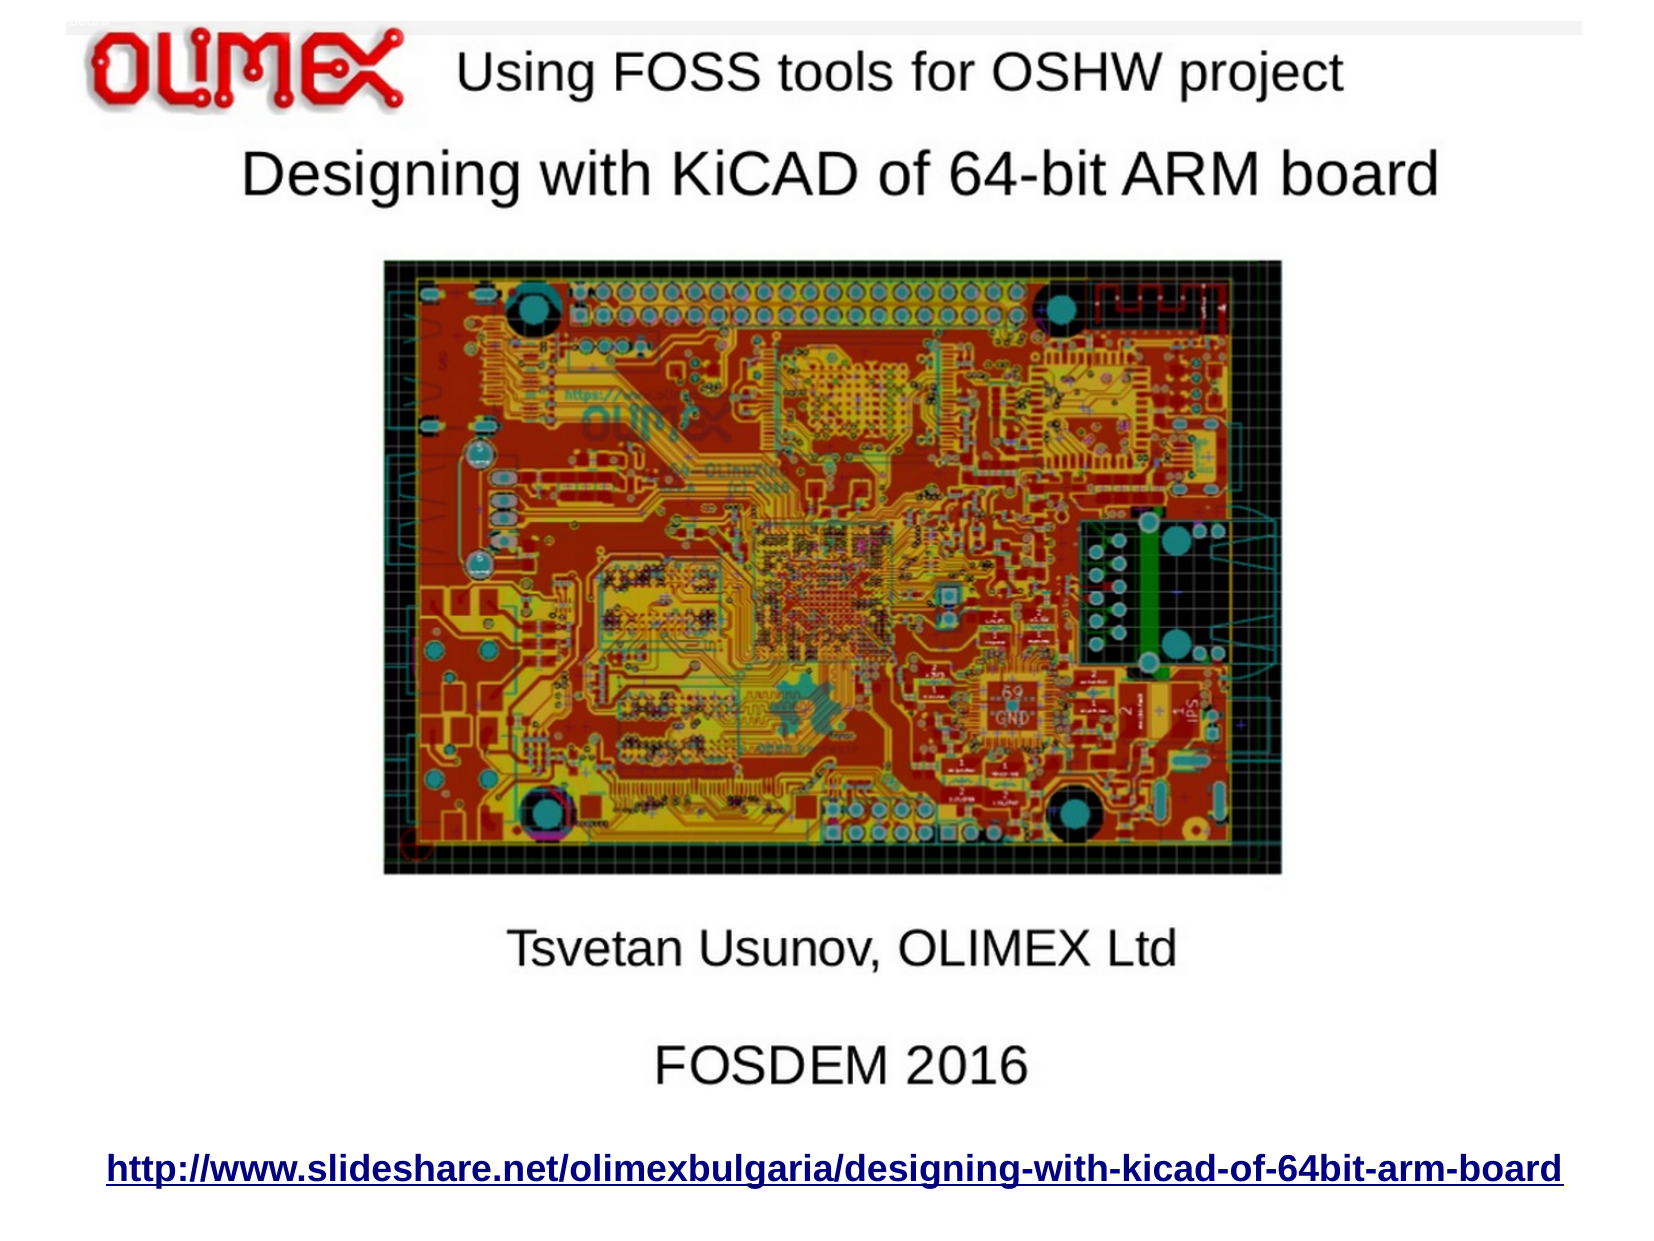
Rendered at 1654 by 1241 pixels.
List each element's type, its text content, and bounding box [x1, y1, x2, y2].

text_box http://www.slideshare.net/olimexbulgaria/designing-with-kicad-of-64bit-arm-board [46, 1140, 1625, 1197]
picture [66, 21, 1582, 1115]
